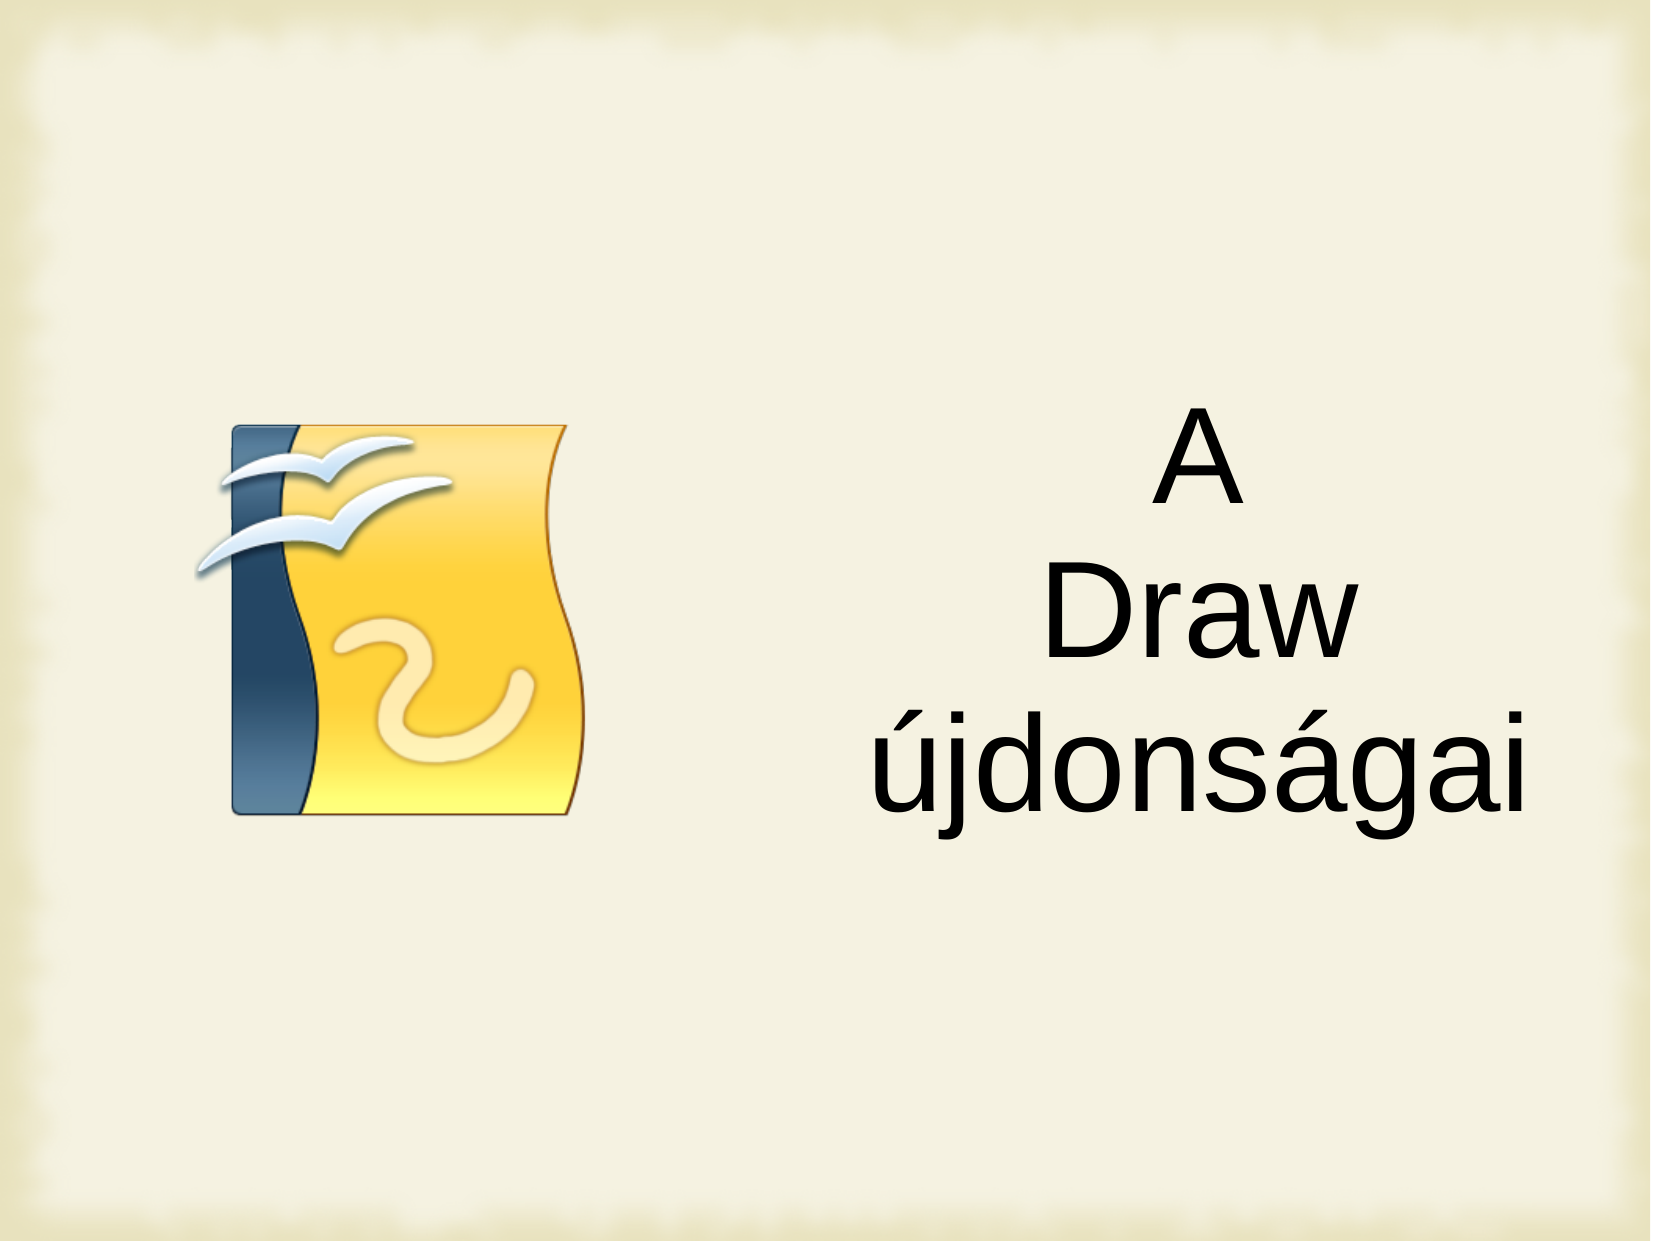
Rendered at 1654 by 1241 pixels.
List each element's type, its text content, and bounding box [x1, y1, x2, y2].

picture [0, 0, 1651, 1241]
subtitle A Draw újdonságai [826, 118, 1571, 1102]
